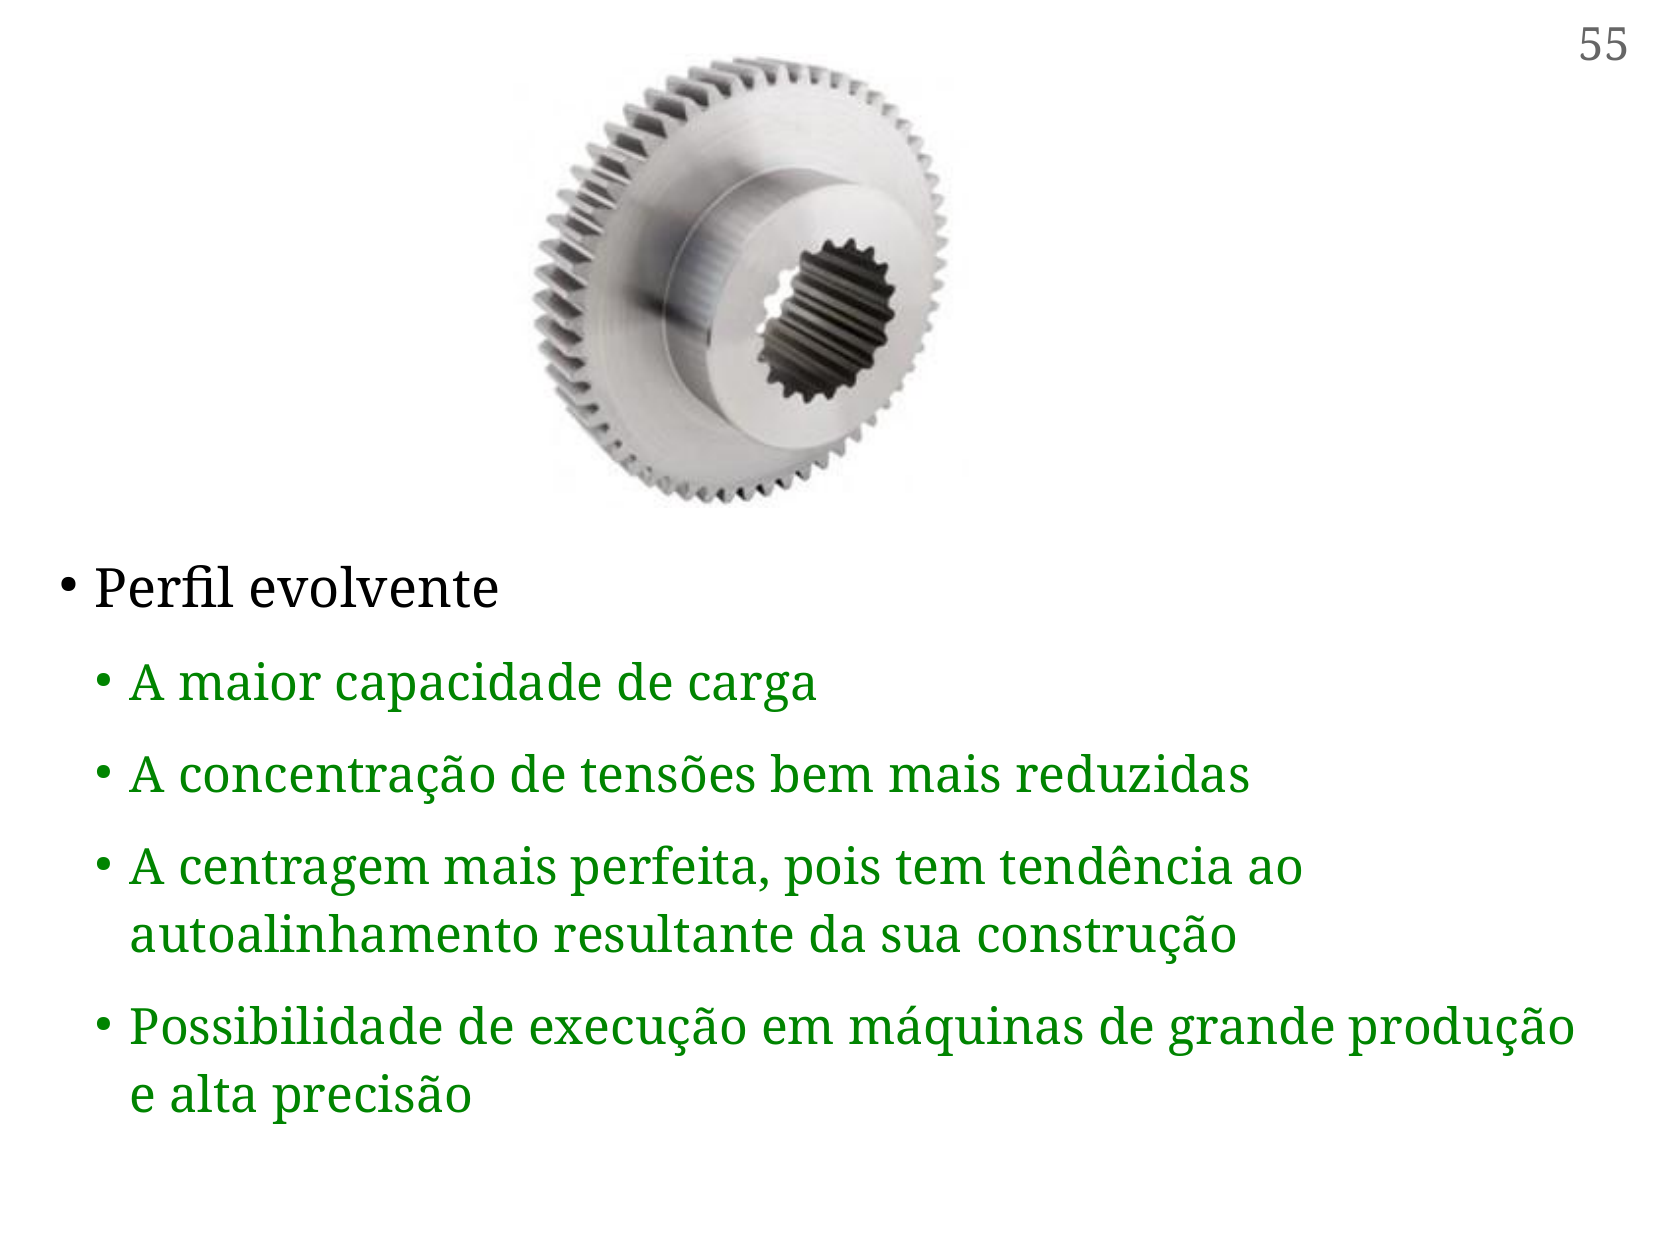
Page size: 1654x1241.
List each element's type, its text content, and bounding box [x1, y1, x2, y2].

list Perfil evolvente A maior capacidade de carga A concentração de tensões bem mais reduzidas A centragem mais perfeita, pois tem tendência ao autoalinhamento resultante da sua construção Possibilidade de execução em máquinas de grande produção e alta precisão [59, 549, 1595, 1211]
picture [513, 53, 969, 508]
